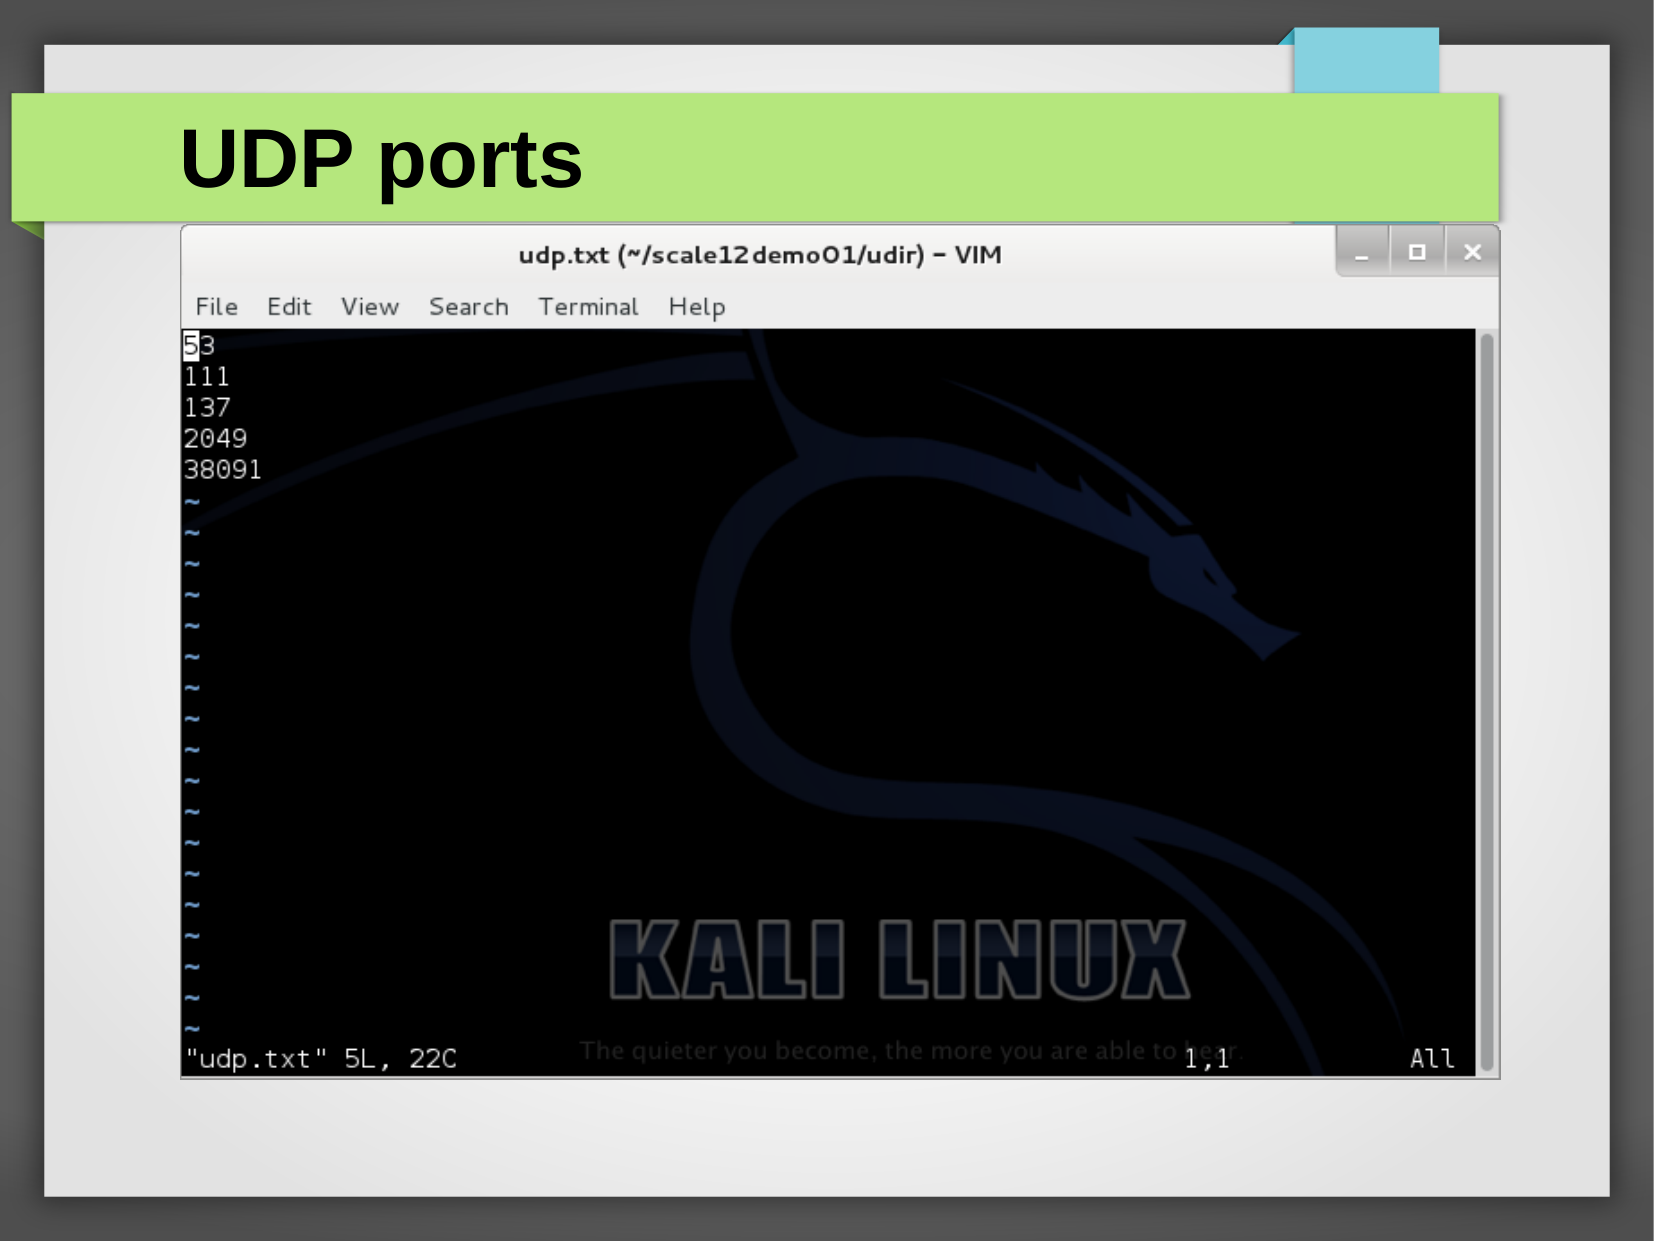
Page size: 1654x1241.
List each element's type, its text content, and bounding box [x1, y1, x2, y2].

text_box UDP ports [165, 105, 601, 213]
picture [0, 0, 1654, 1241]
